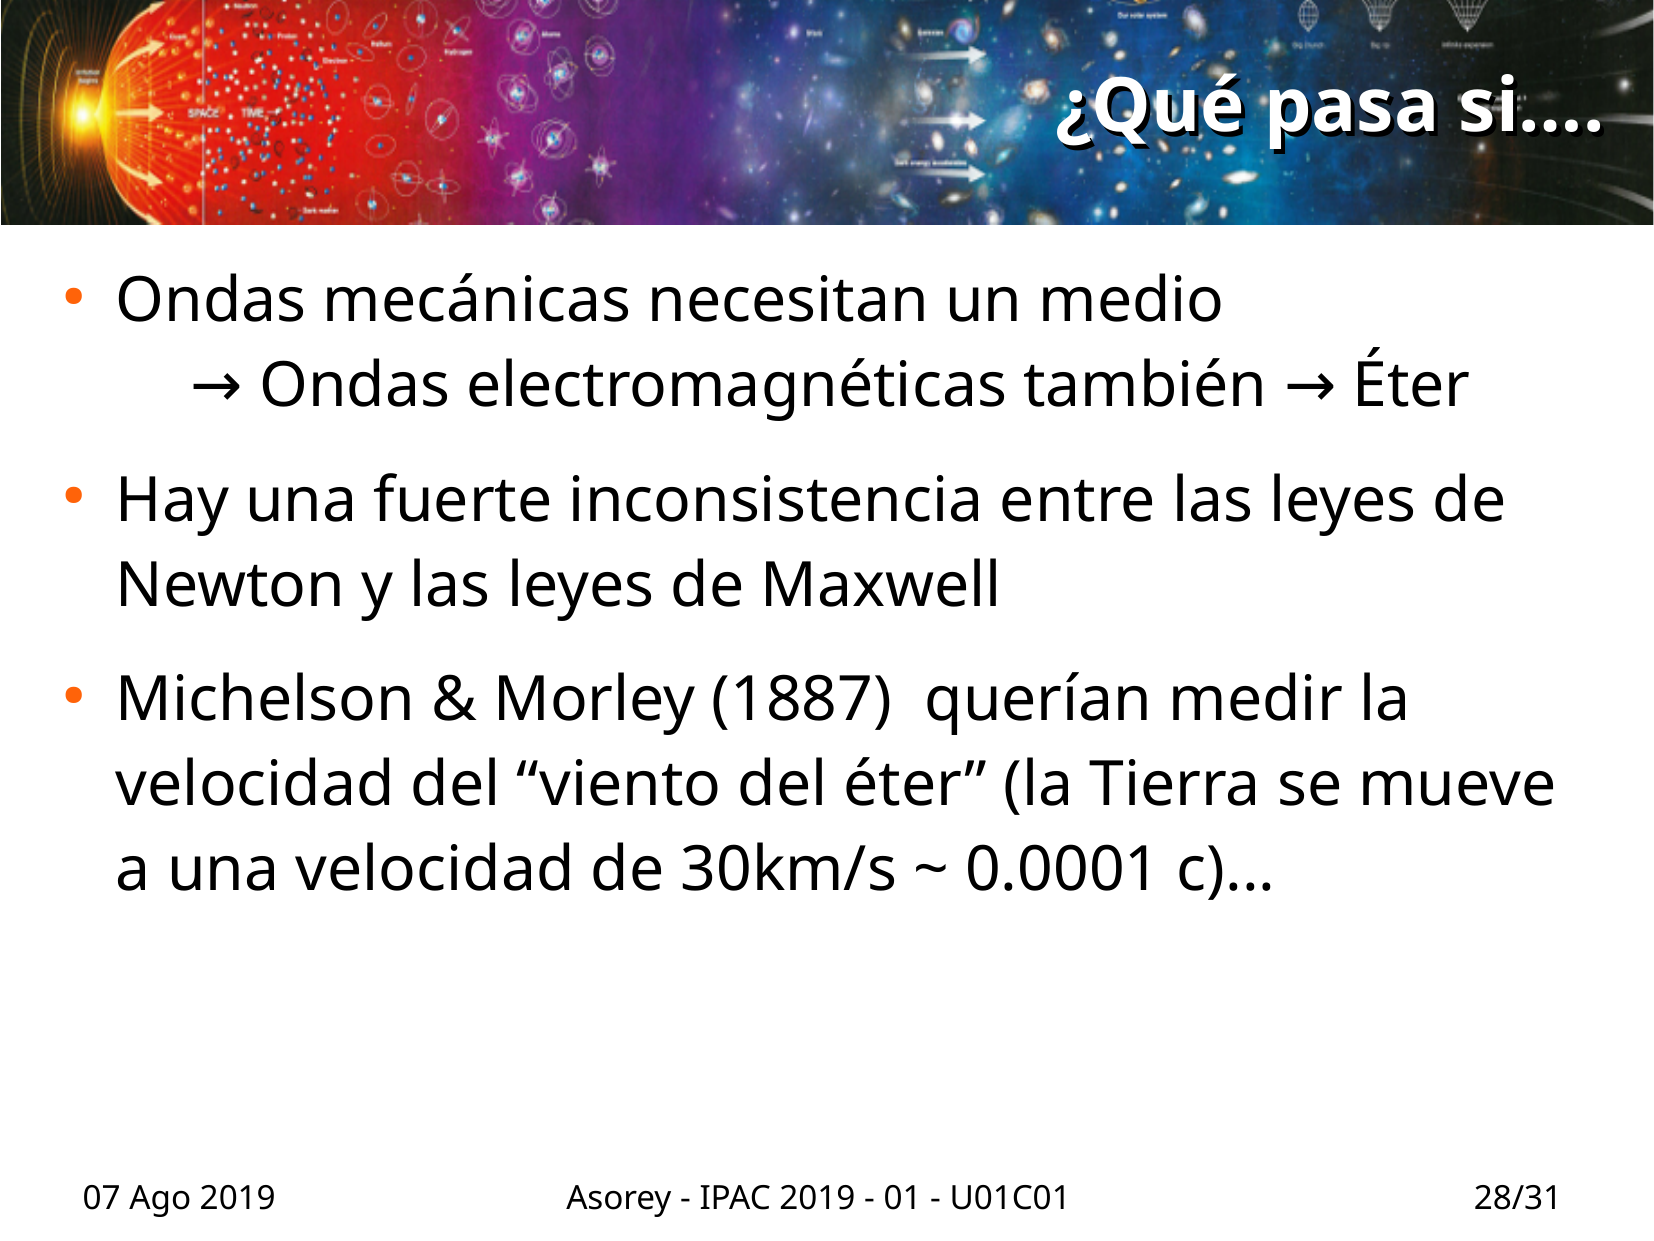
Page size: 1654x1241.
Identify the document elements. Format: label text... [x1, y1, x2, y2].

title ¿Qué pasa si…. [45, 15, 1606, 191]
picture [1, 0, 1654, 225]
list Ondas mecánicas necesitan un medio → Ondas electromagnéticas también → Éter Hay una fuerte inconsistencia entre las leyes de Newton y las leyes de Maxwell Michelson & Morley (1887) querían medir la velocidad del “viento del éter” (la Tierra se mueve a una velocidad de 30km/s ~ 0.0001 c)... [45, 255, 1606, 1156]
